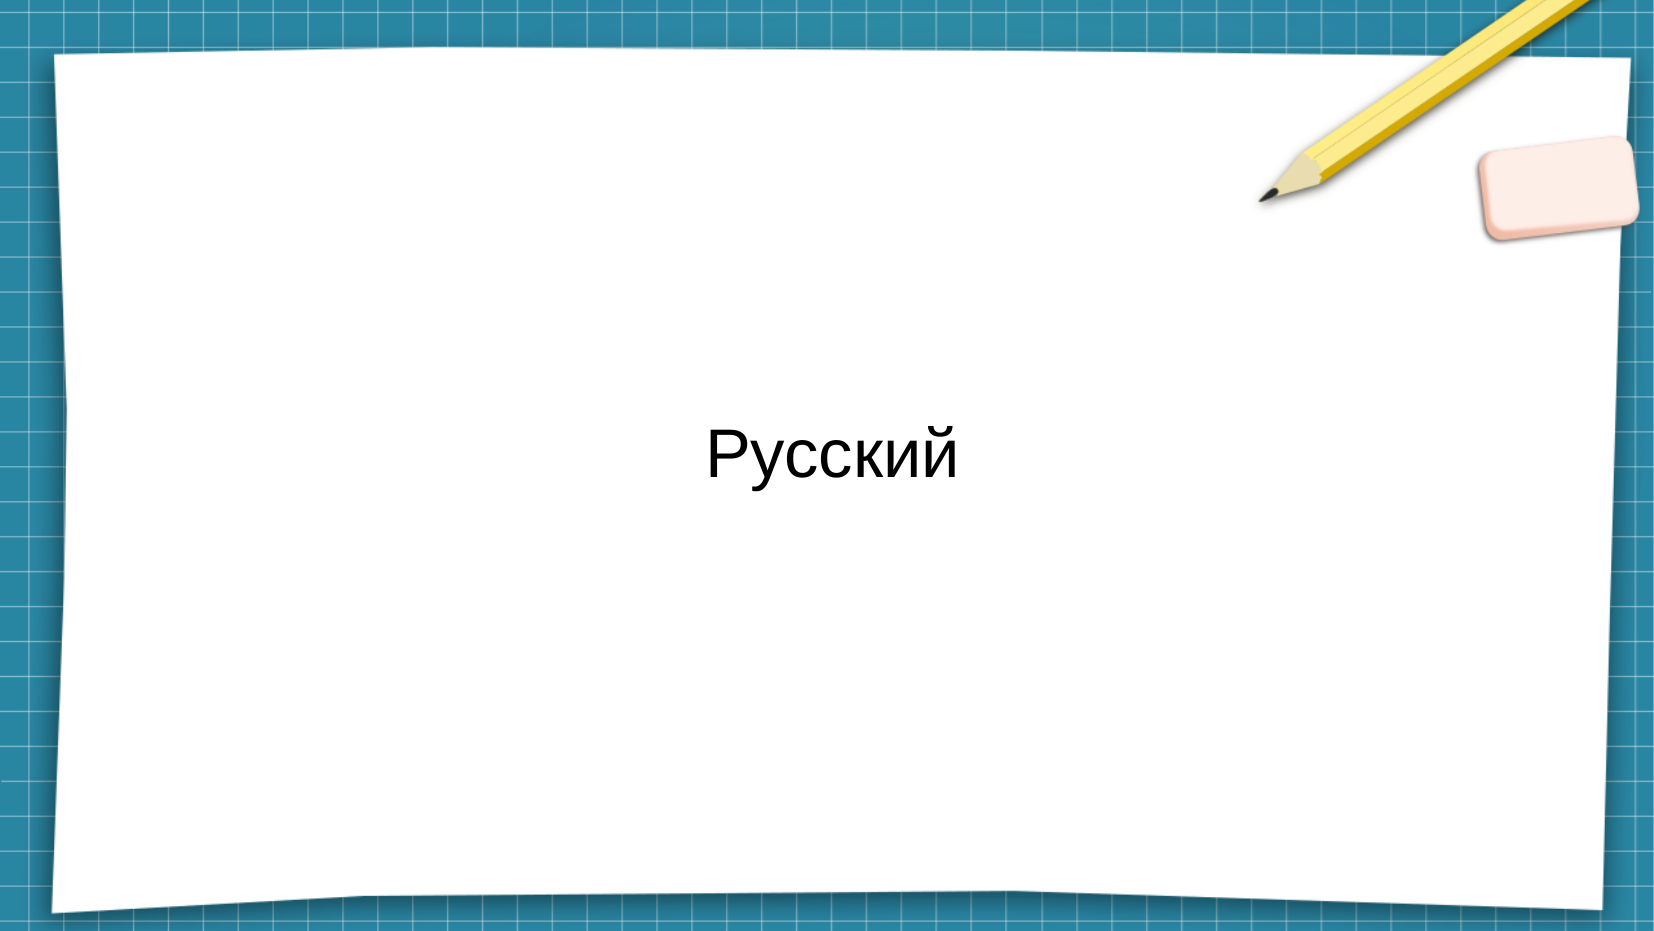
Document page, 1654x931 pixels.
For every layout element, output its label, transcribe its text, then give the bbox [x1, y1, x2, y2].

picture [0, 0, 1654, 931]
title Русский [88, 376, 1577, 532]
